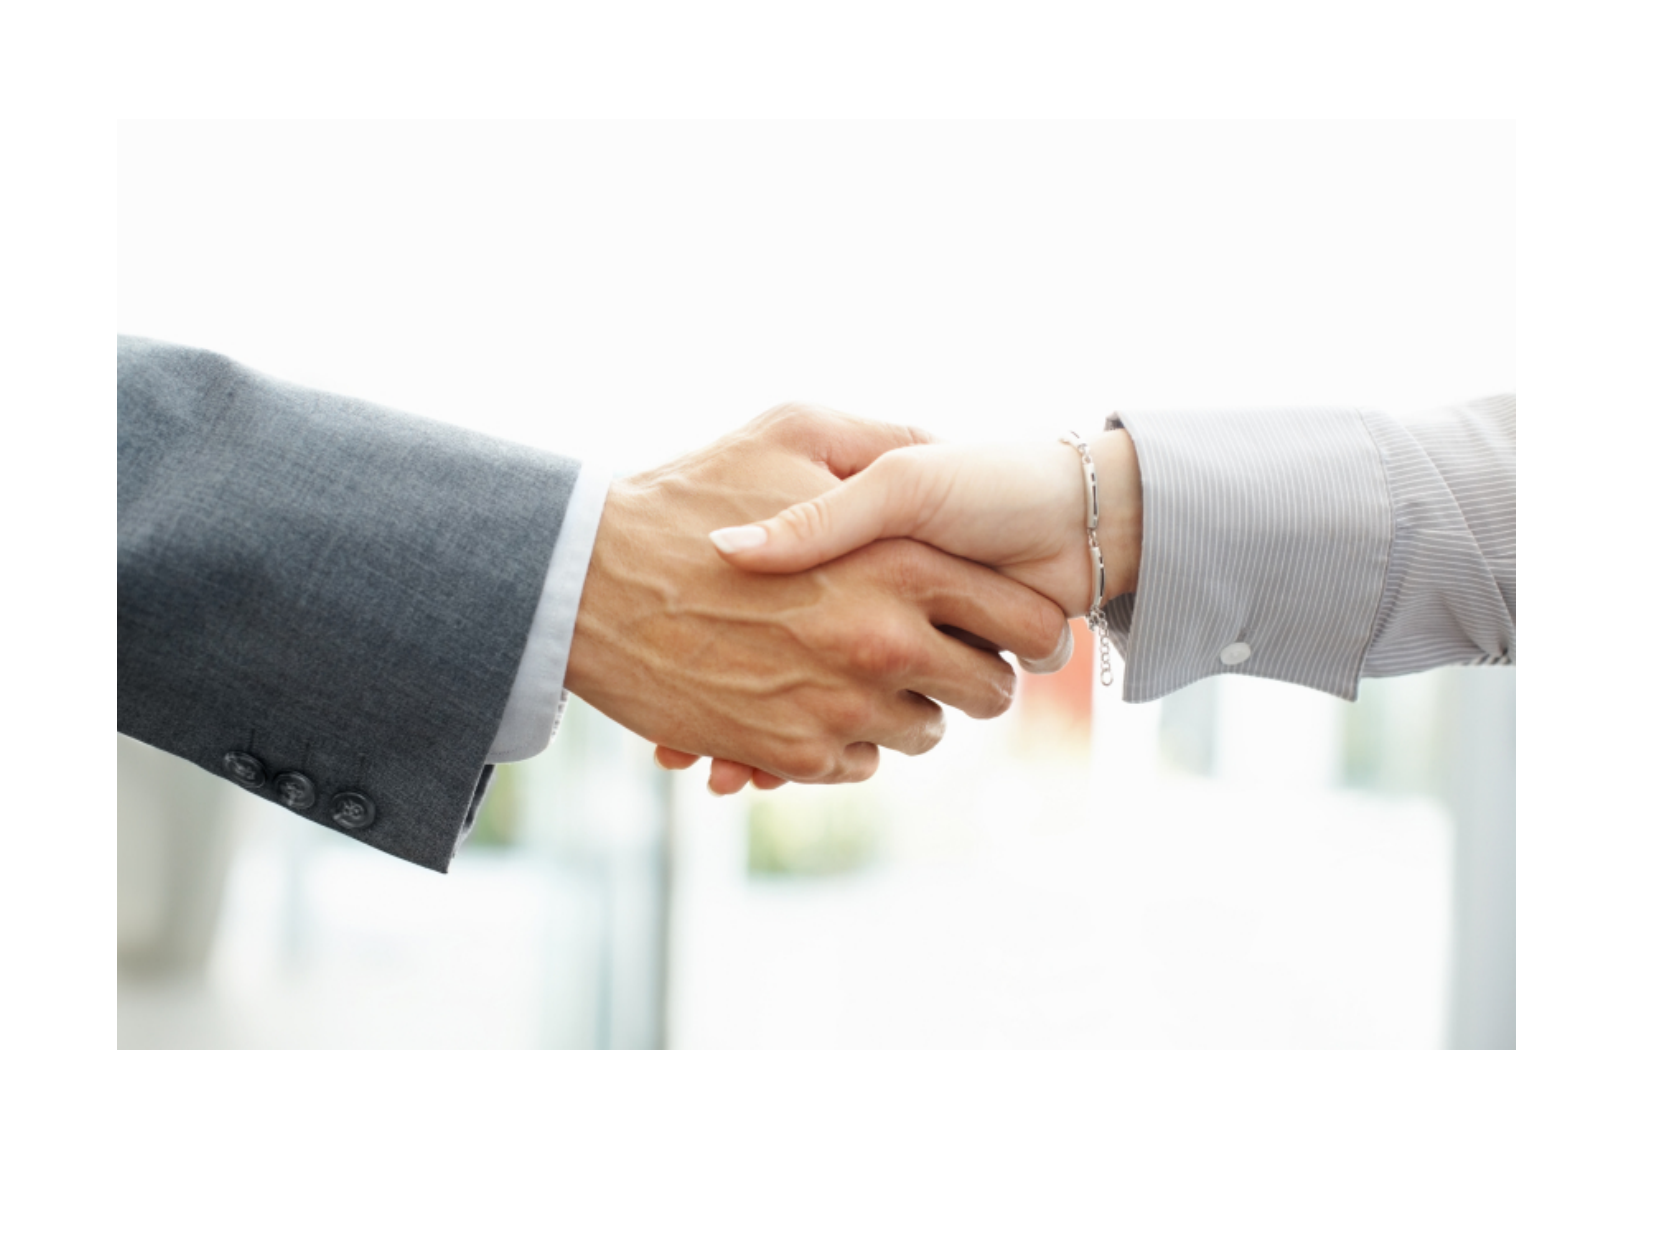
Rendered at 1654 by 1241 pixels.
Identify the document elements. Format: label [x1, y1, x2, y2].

picture [117, 119, 1516, 1051]
